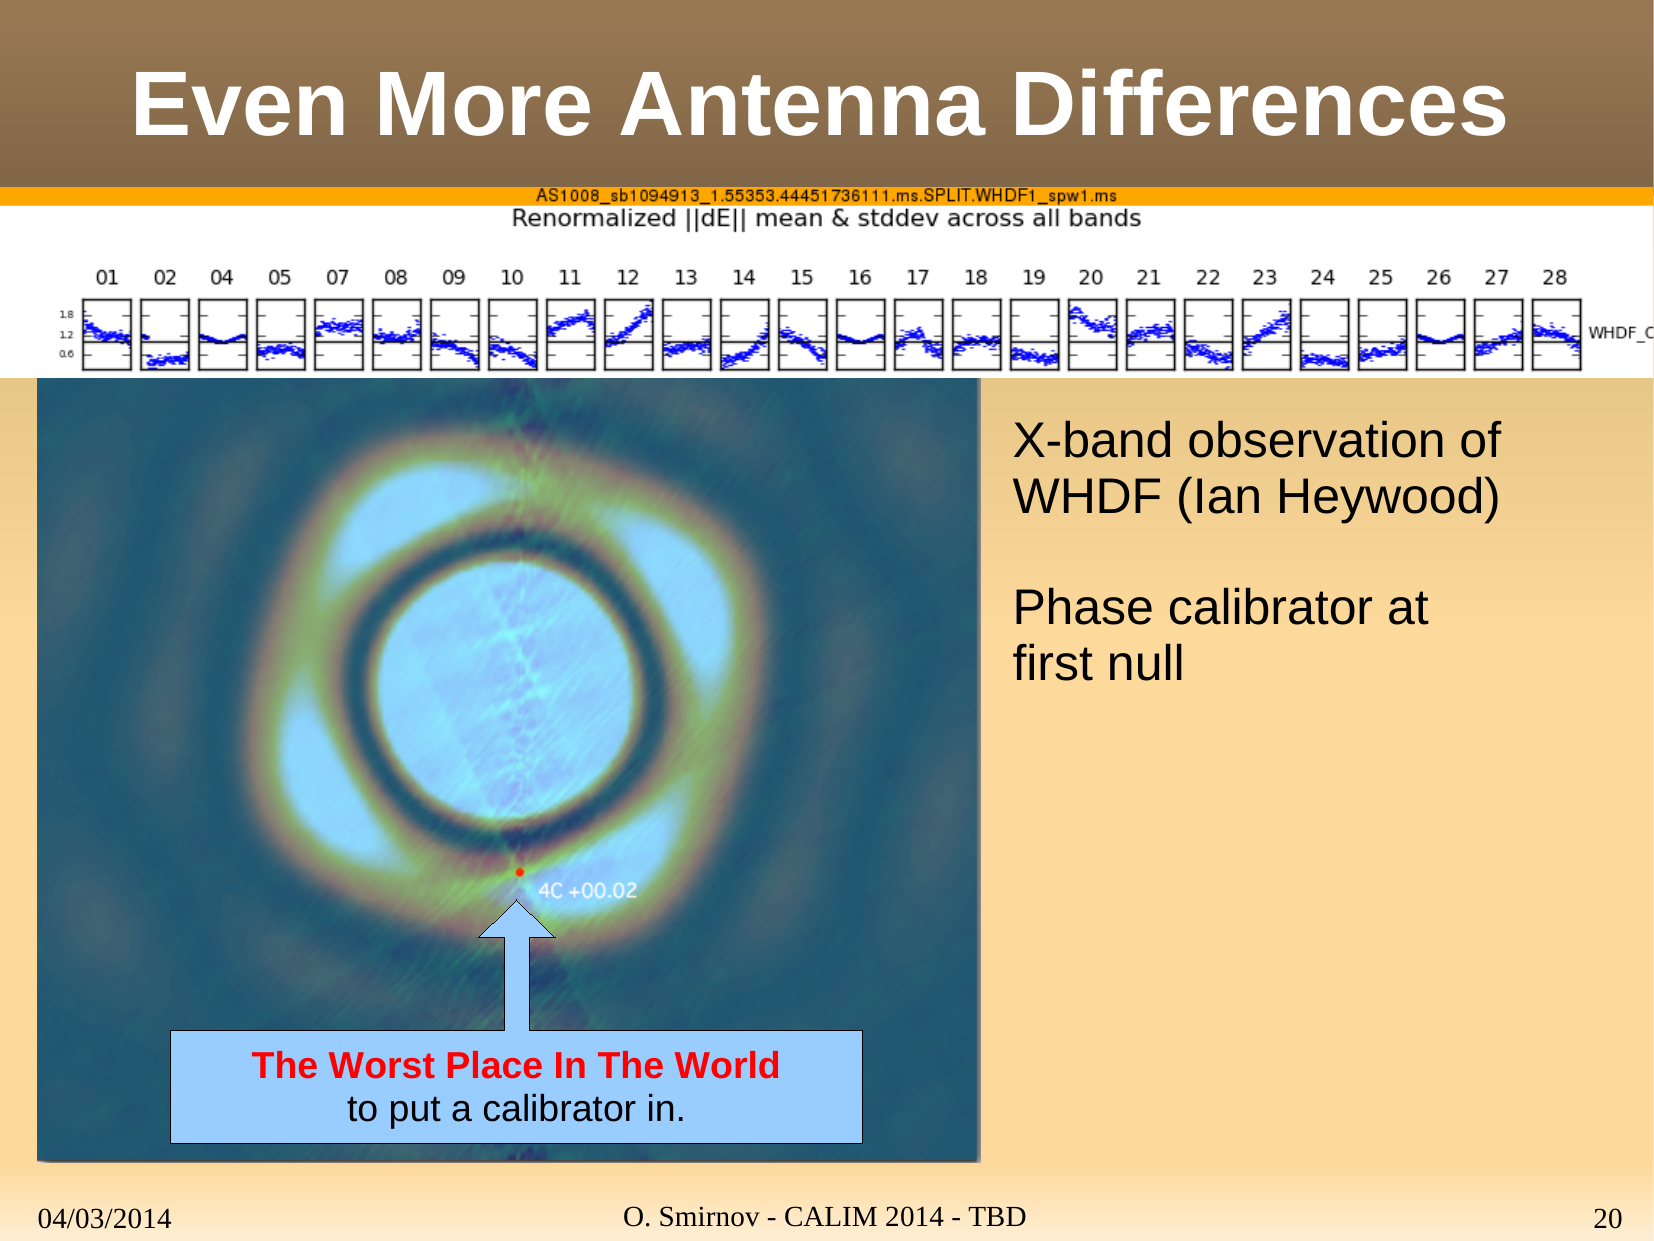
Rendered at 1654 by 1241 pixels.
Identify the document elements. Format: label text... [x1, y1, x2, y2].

list X-band observation of WHDF (Ian Heywood) Phase calibrator at first null [1012, 412, 1601, 1104]
picture [0, 0, 1654, 1241]
text_box The Worst Place In The World to put a calibrator in. [170, 899, 863, 1144]
title Even More Antenna Differences [76, 7, 1565, 187]
